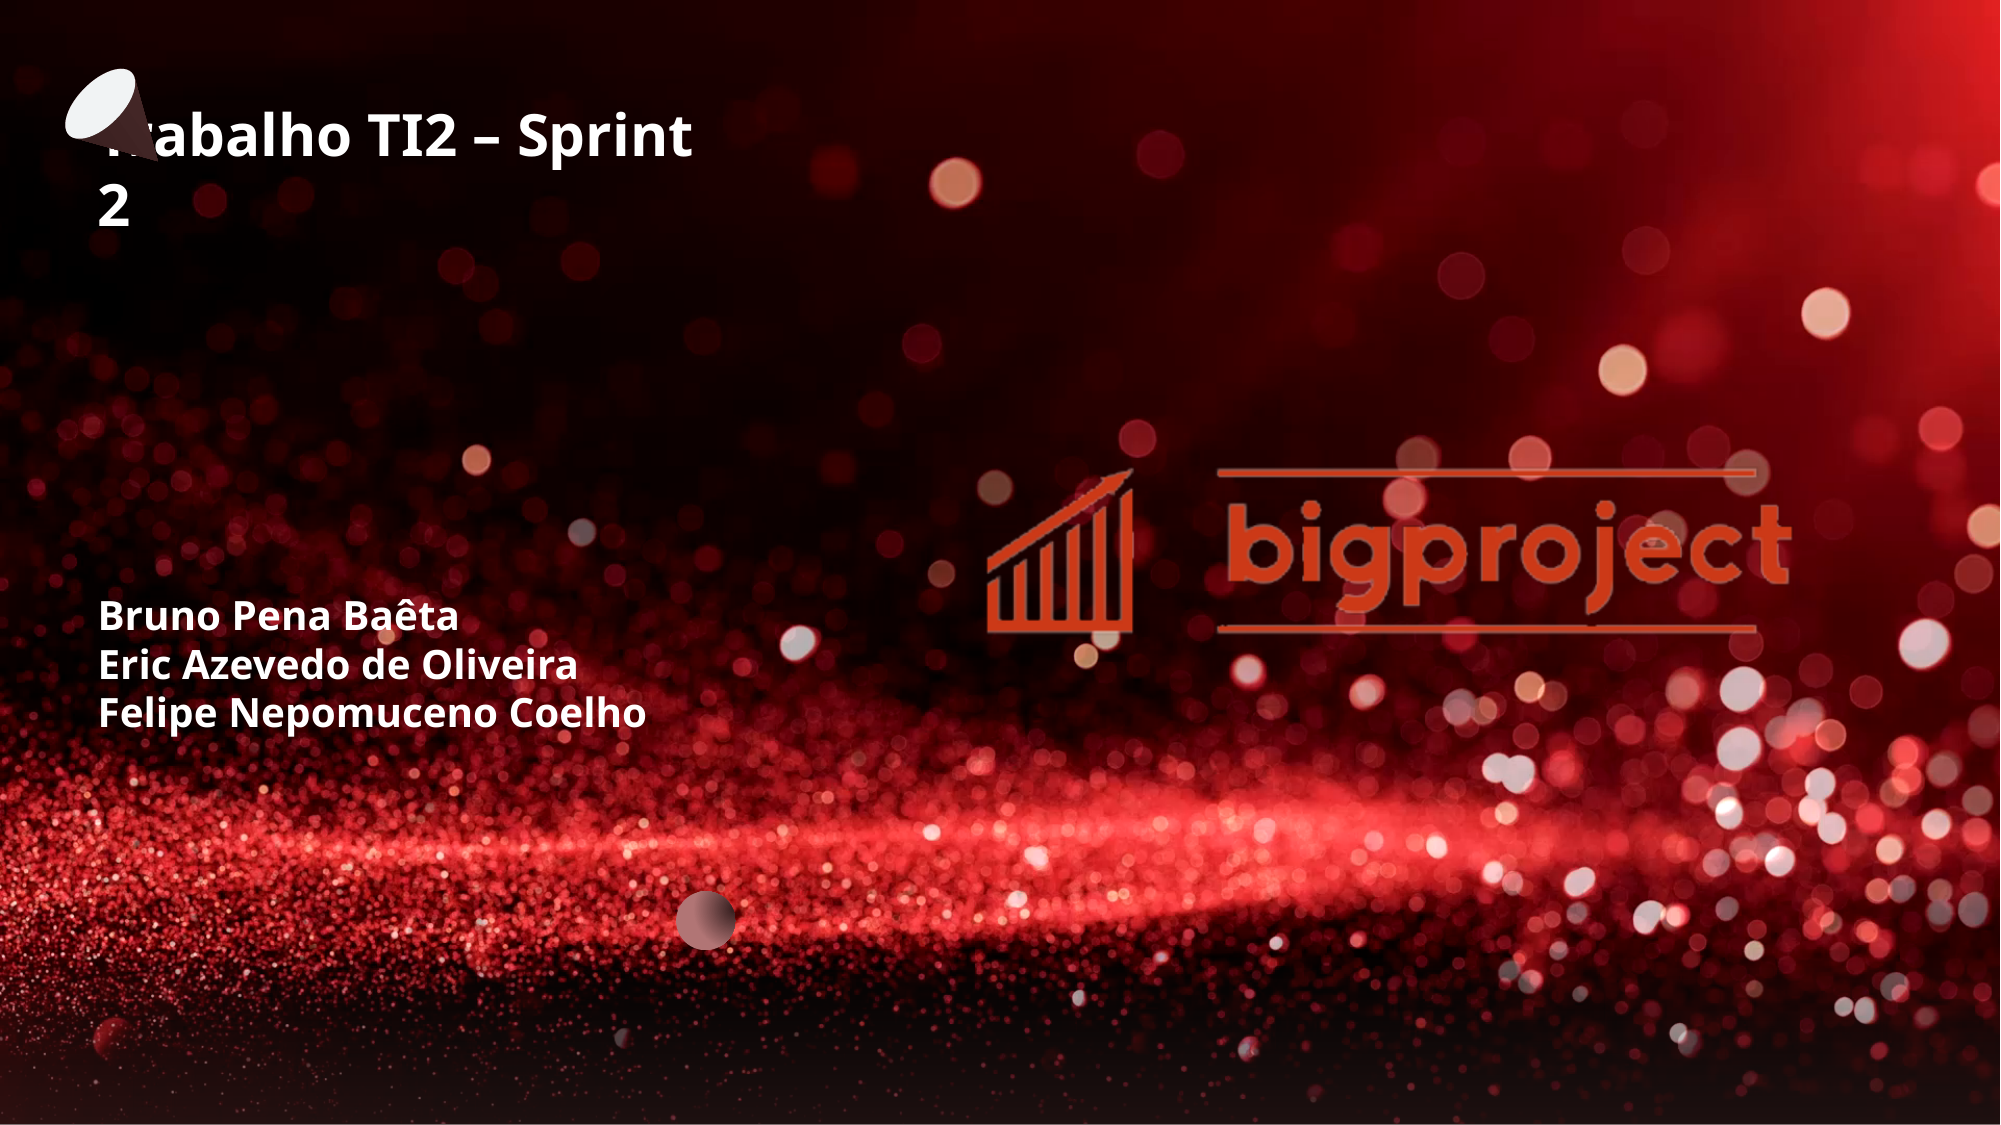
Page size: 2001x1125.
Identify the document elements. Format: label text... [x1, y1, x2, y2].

picture [973, 454, 1808, 647]
text_box Bruno Pena Baêta Eric Azevedo de Oliveira Felipe Nepomuceno Coelho [97, 590, 676, 919]
text_box Trabalho TI2 – Sprint 2 [97, 35, 723, 239]
text_box [0, 0, 2000, 1125]
